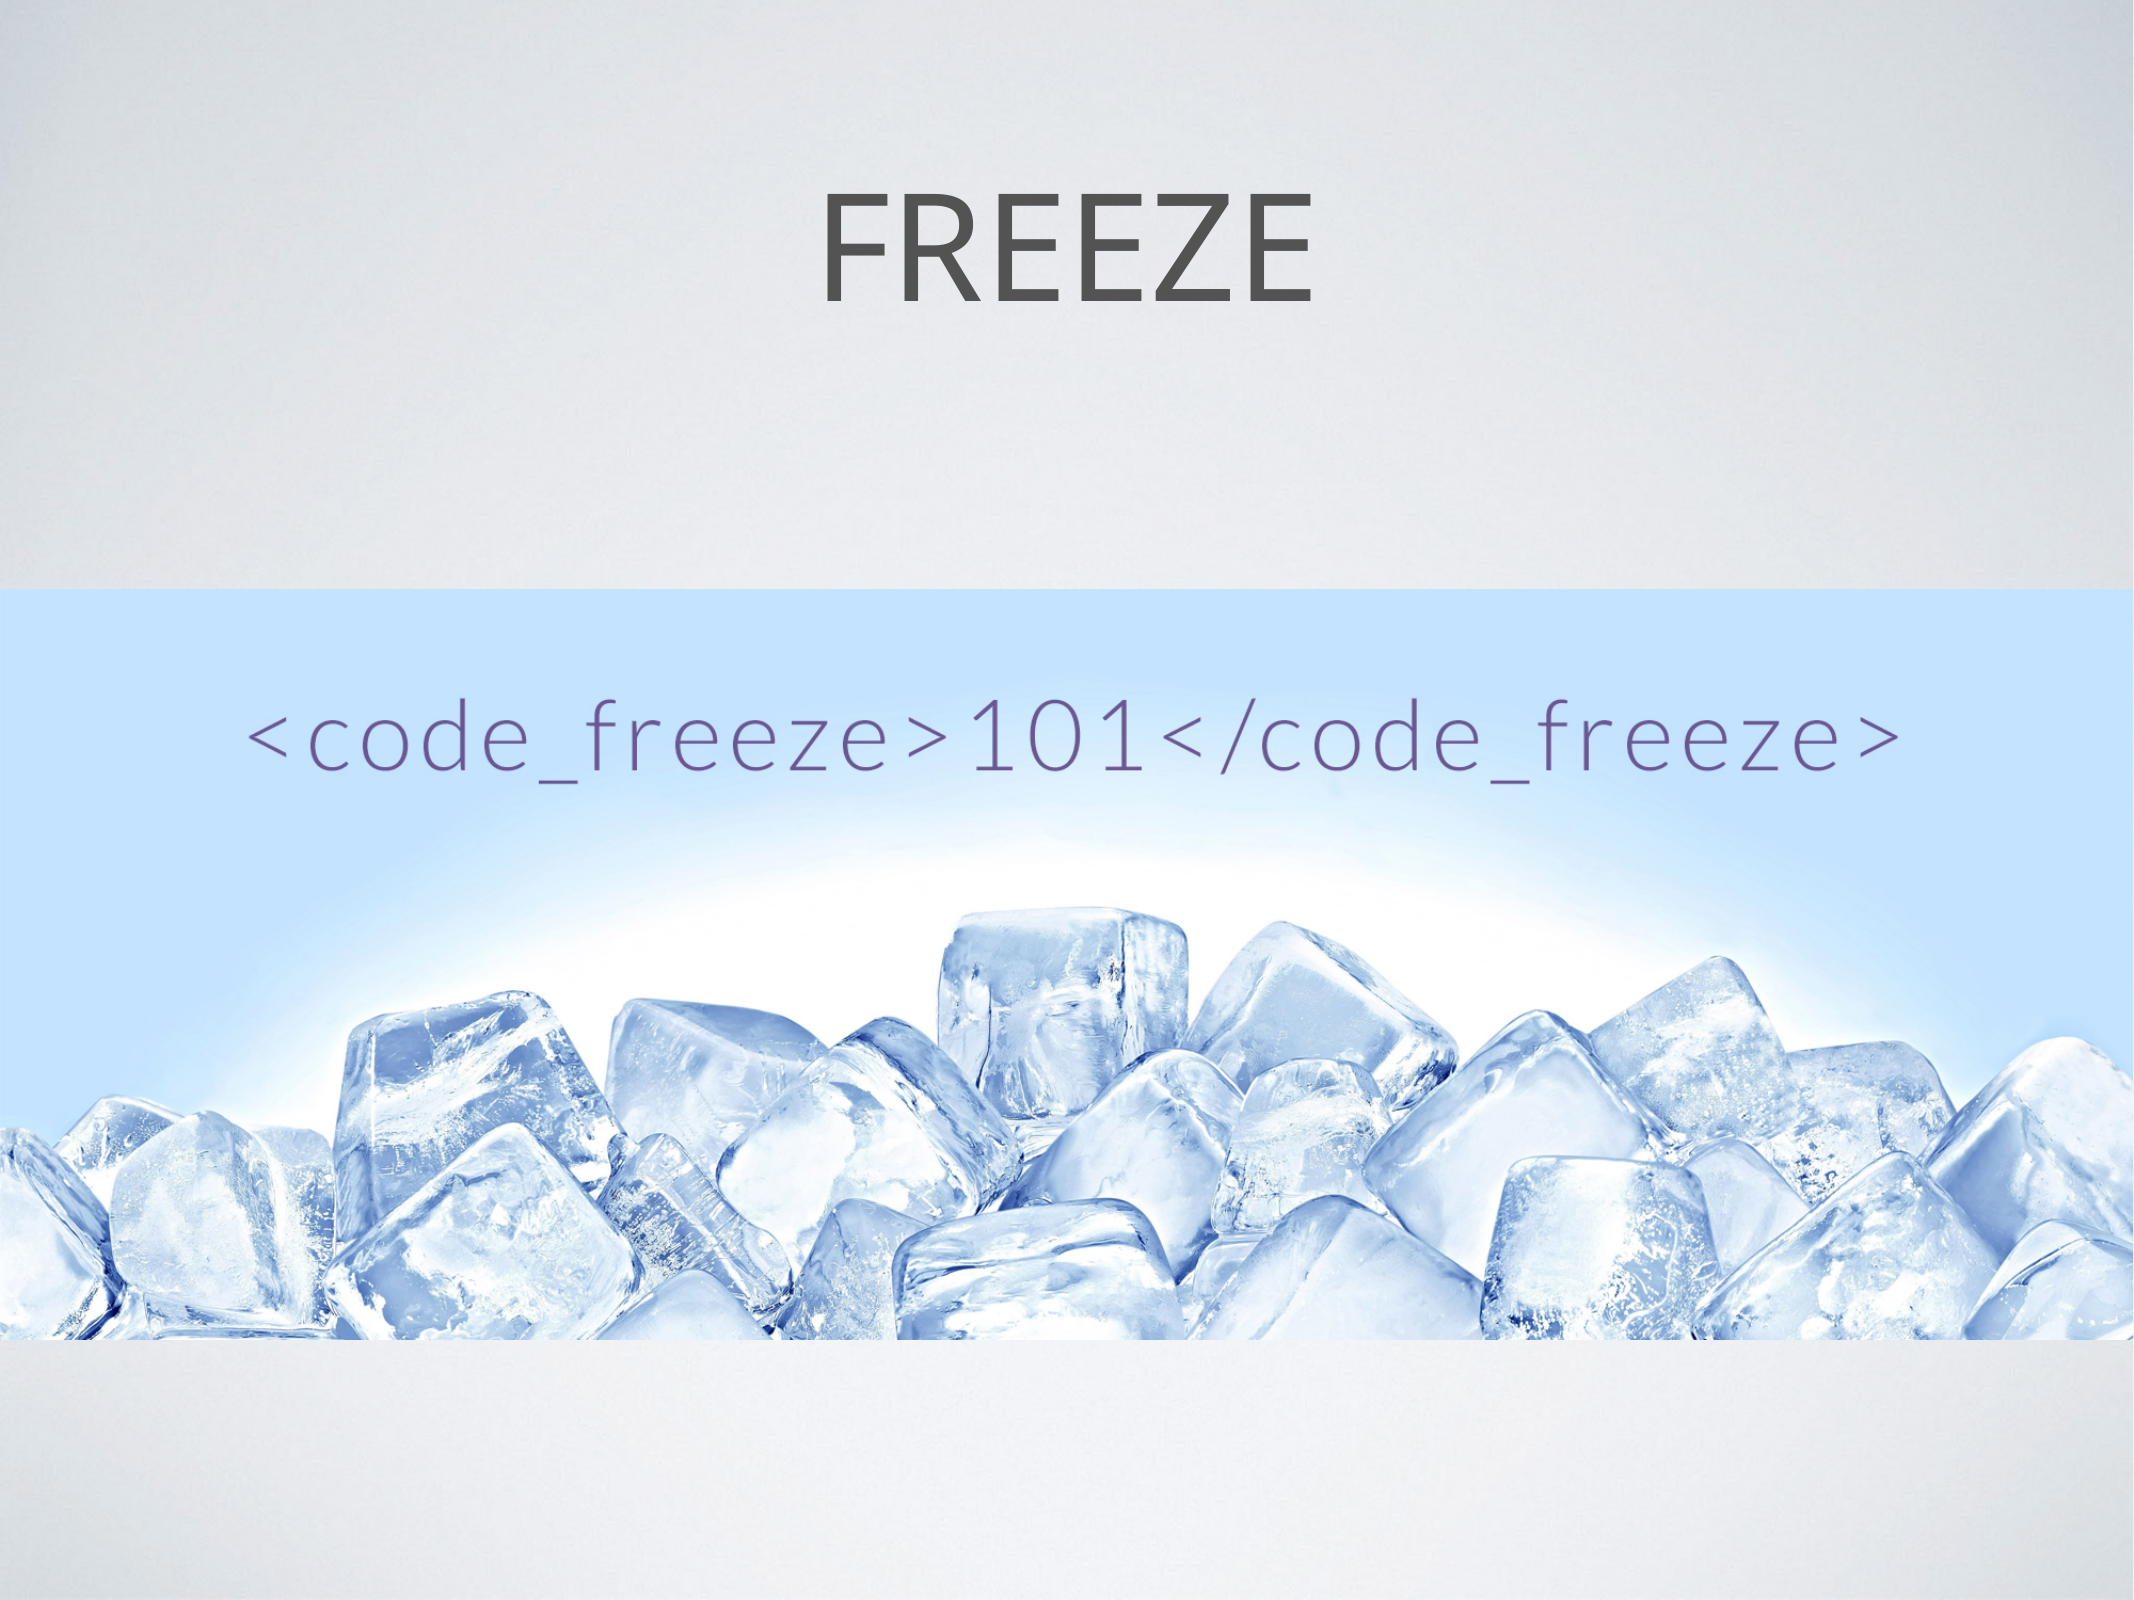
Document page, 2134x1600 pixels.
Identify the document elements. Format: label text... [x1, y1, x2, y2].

picture [0, 0, 2134, 1600]
title Freeze [58, 41, 2075, 442]
